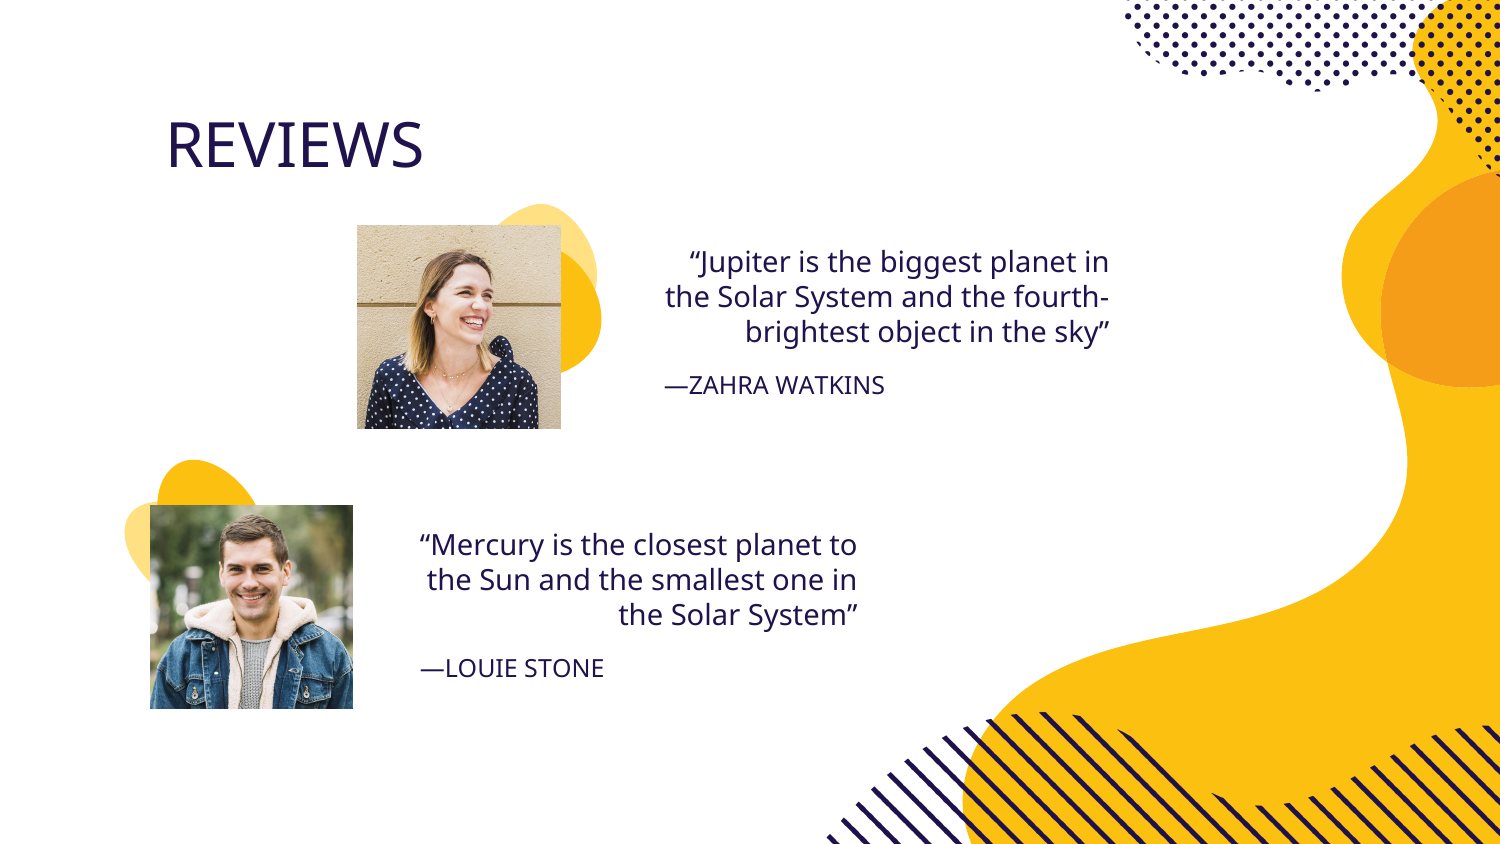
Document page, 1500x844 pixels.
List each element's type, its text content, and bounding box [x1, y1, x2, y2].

subtitle —LOUIE STONE [404, 637, 895, 700]
subtitle —ZAHRA WATKINS [648, 354, 1139, 425]
picture [150, 505, 353, 709]
text_box [124, 459, 256, 583]
text_box [498, 203, 602, 373]
subtitle “Mercury is the closest planet to the Sun and the smallest one in the Solar System” [404, 511, 895, 631]
subtitle “Jupiter is the biggest planet in the Solar System and the fourth-brightest object in the sky” [650, 228, 1140, 347]
picture [357, 225, 561, 429]
title REVIEWS [150, 90, 1351, 181]
